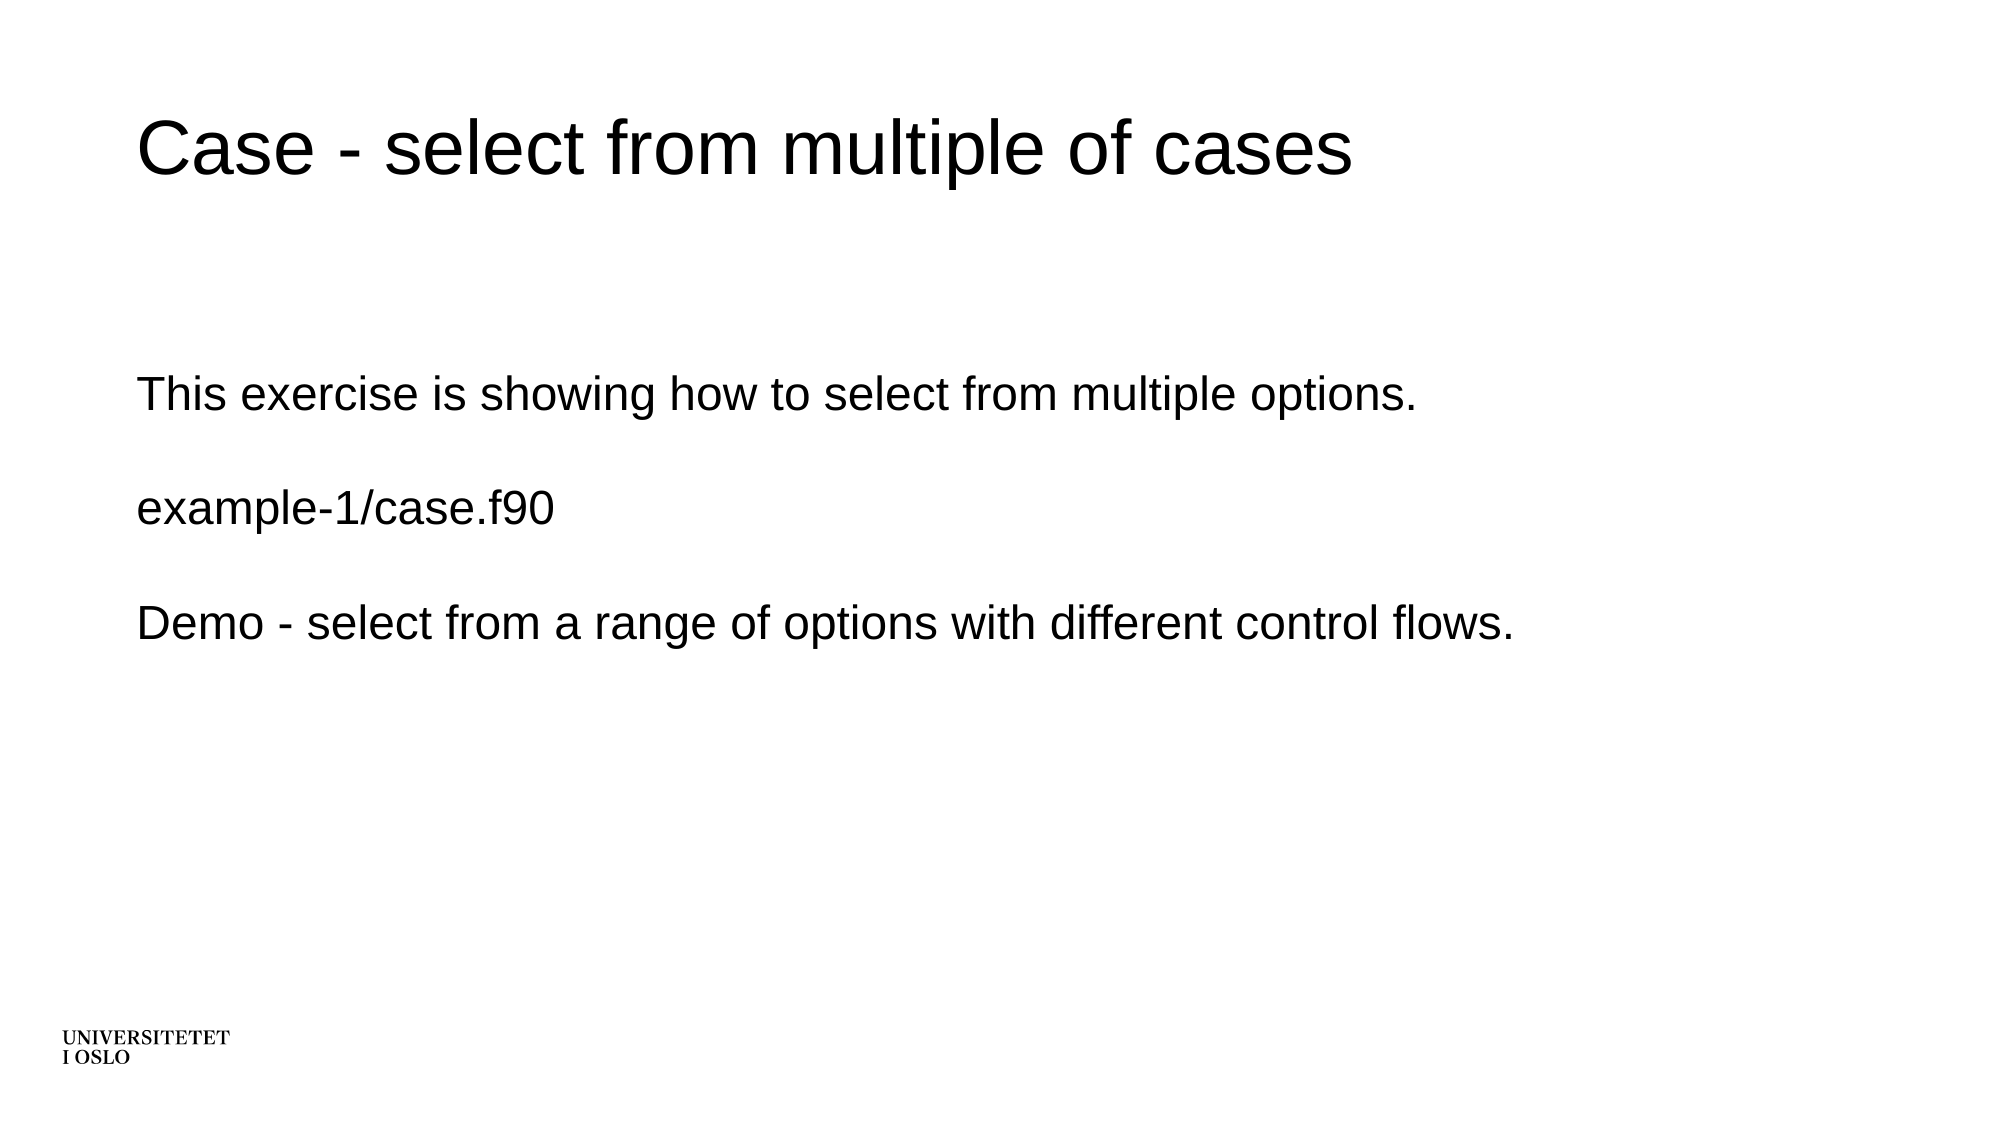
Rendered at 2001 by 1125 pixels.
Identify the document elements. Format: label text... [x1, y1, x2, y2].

picture [62, 1030, 230, 1064]
title Case - select from multiple of cases [136, 97, 1862, 257]
list This exercise is showing how to select from multiple options. example-1/case.f90 Demo - select from a range of options with different control flows. [136, 362, 1962, 983]
